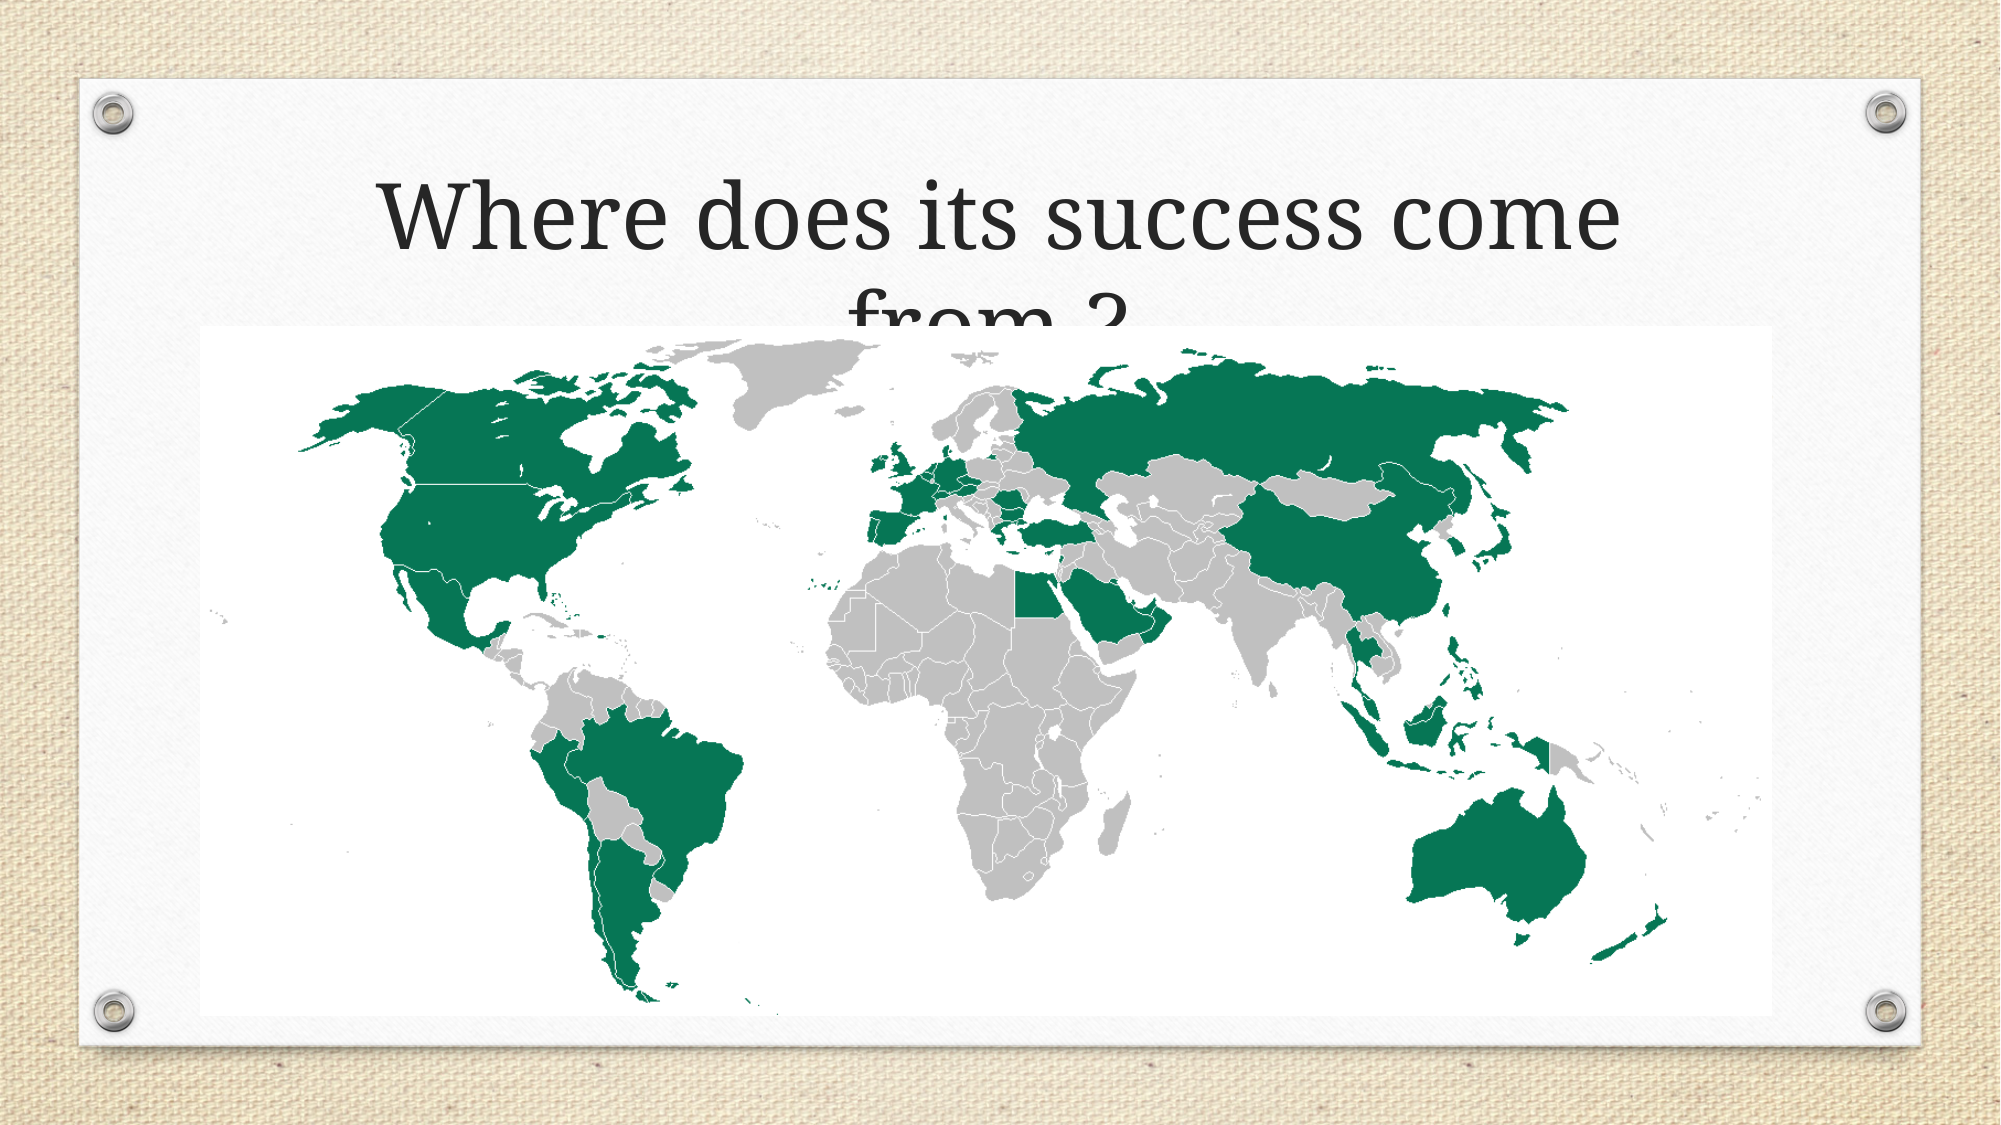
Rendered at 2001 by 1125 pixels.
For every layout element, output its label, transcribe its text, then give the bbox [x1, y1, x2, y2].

picture [0, 0, 2001, 1125]
title Where does its success come from ? [212, 161, 1788, 375]
